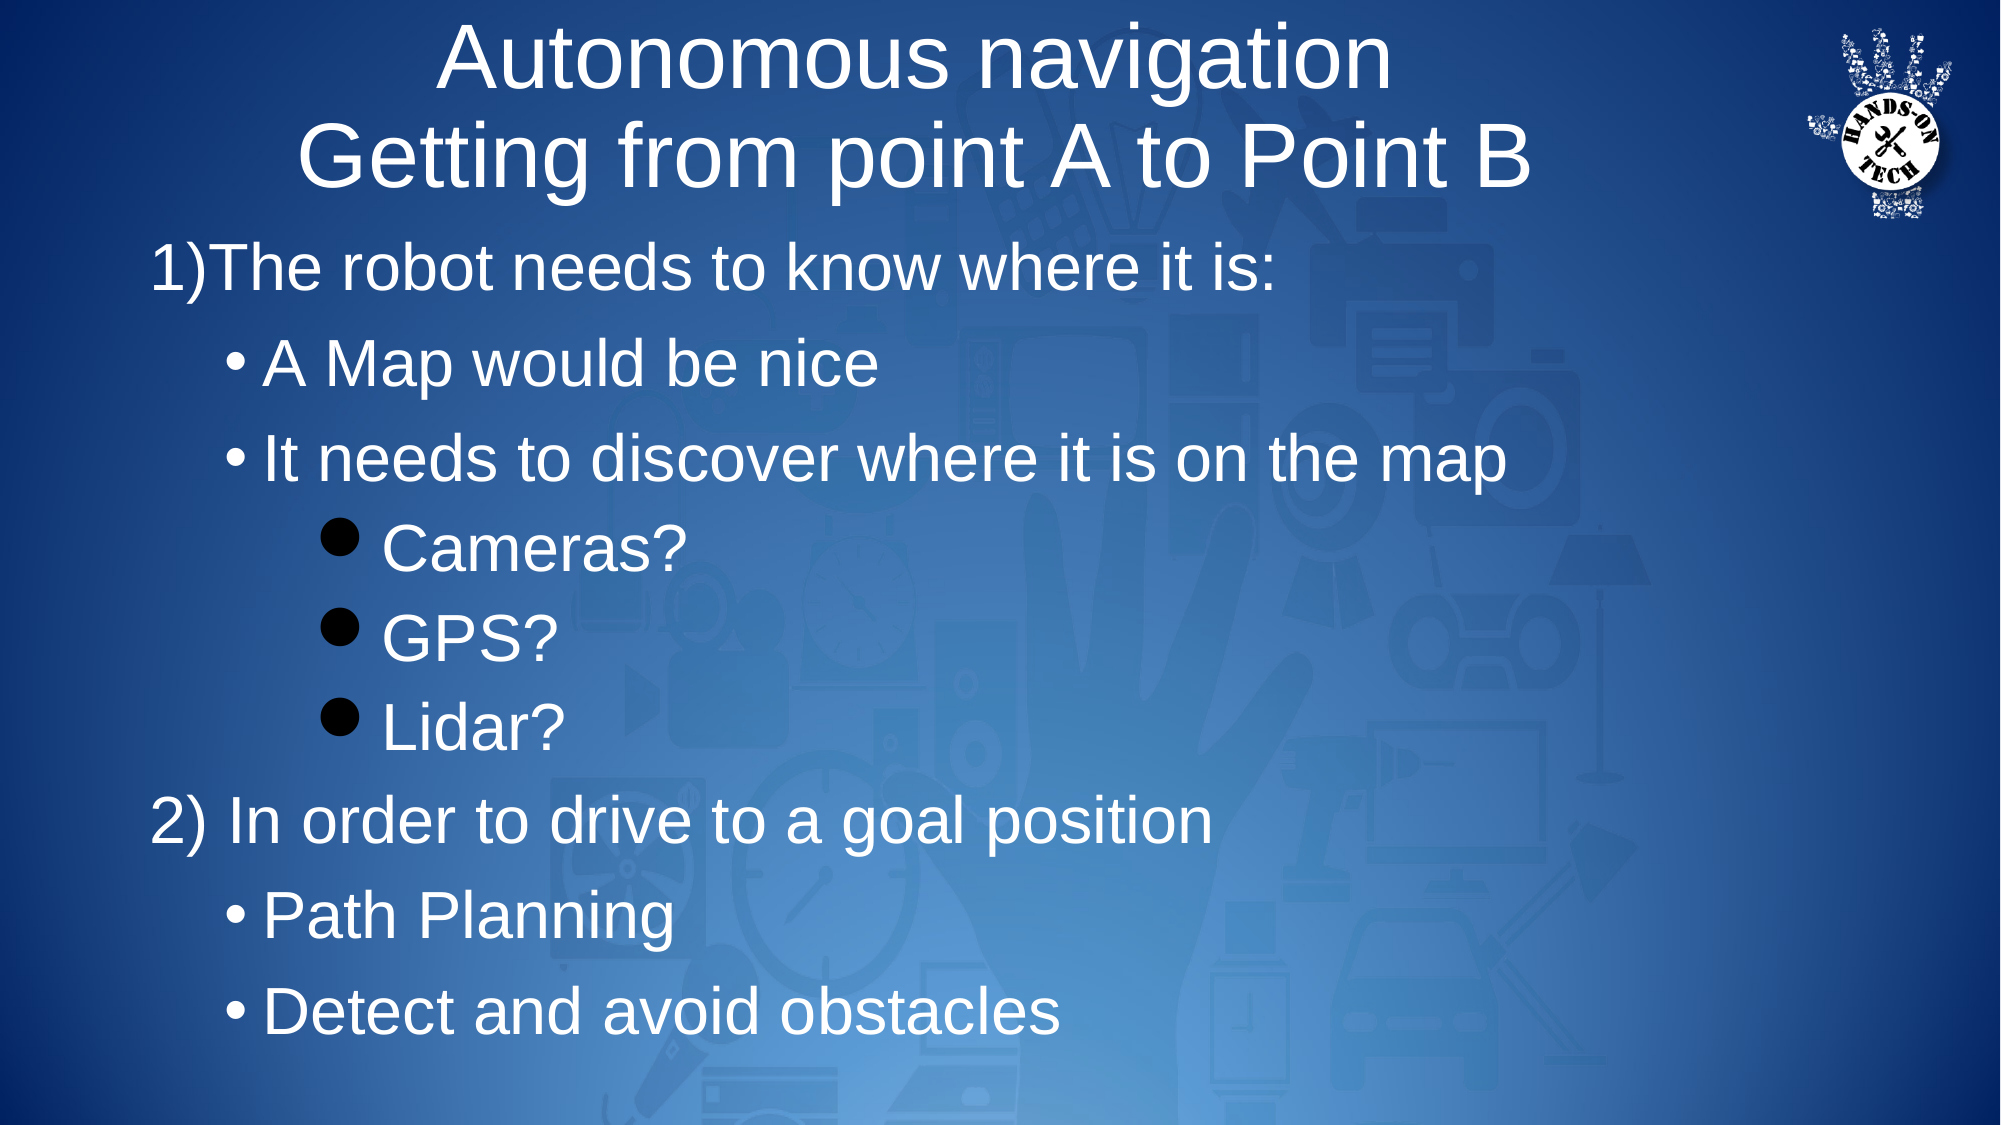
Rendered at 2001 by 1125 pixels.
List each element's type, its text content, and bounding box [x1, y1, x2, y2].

text_box Autonomous navigation Getting from point A to Point B [5, 0, 1828, 218]
text_box The robot needs to know where it is: A Map would be nice It needs to discover where it is on the map Cameras? GPS? Lidar? In order to drive to a goal position Path Planning Detect and avoid obstacles [134, 225, 1770, 1081]
picture [0, 0, 2001, 1125]
